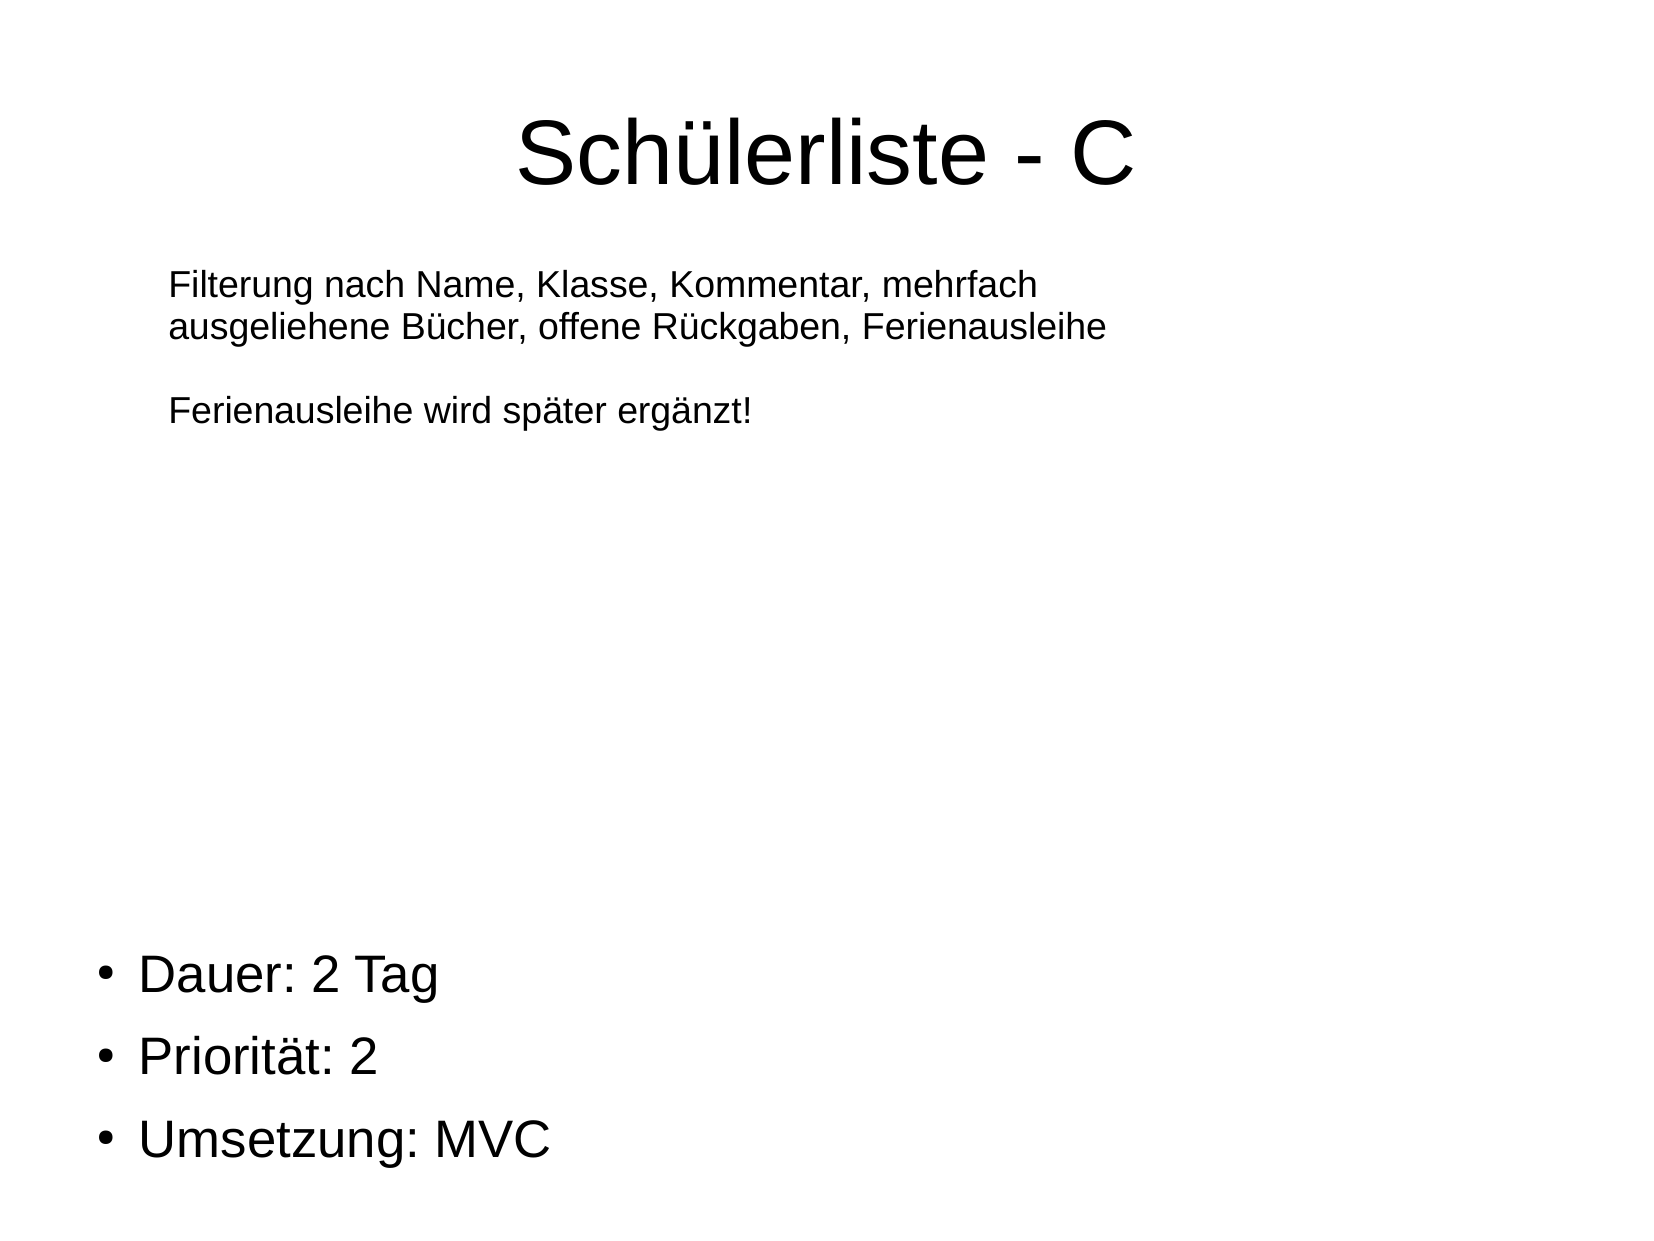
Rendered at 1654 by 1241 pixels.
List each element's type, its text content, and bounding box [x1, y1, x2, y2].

list Dauer: 2 Tag Priorität: 2 Umsetzung: MVC [82, 944, 1571, 1170]
title Schülerliste - C [82, 49, 1571, 257]
text_box Filterung nach Name, Klasse, Kommentar, mehrfach ausgeliehene Bücher, offene Rückgaben, Ferienausleihe Ferienausleihe wird später ergänzt! [153, 256, 1134, 440]
